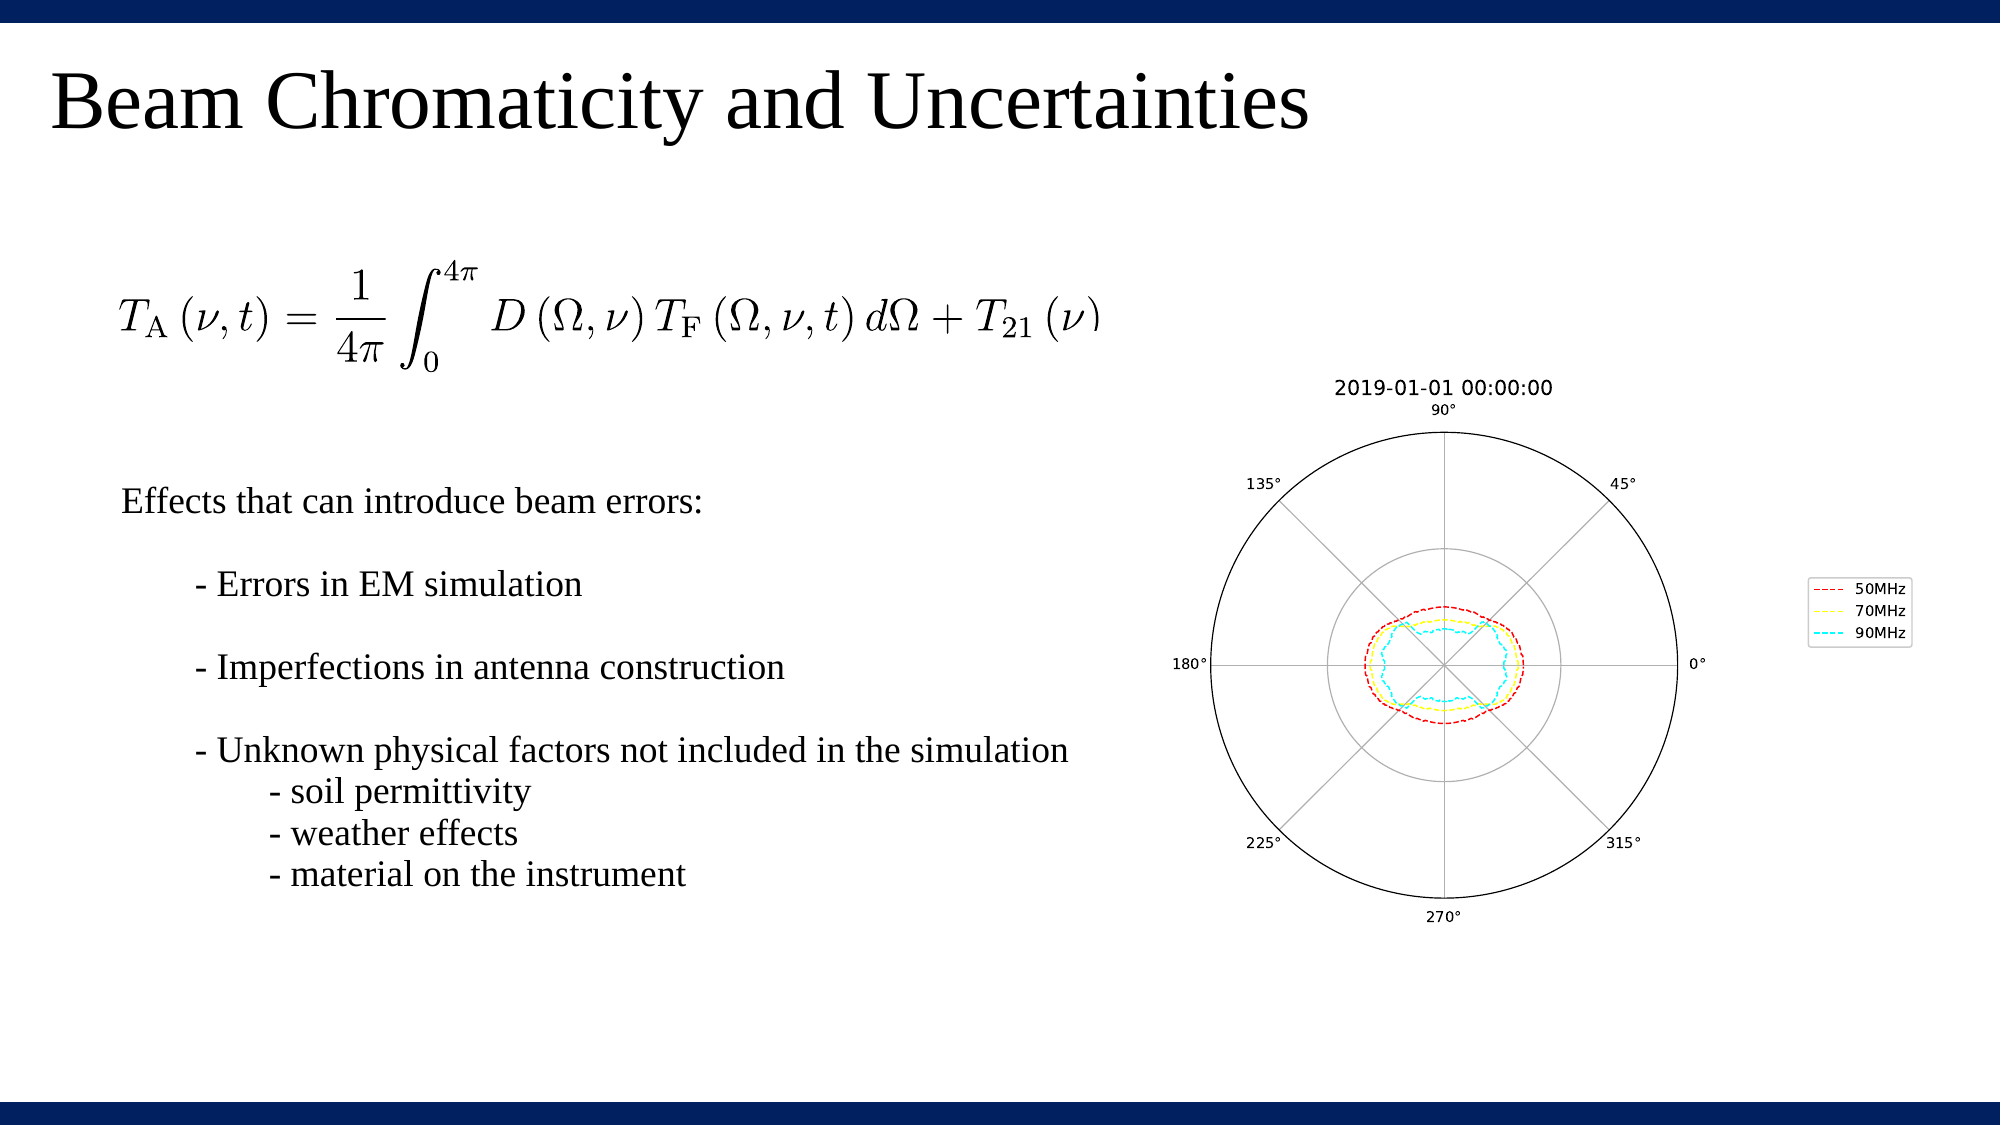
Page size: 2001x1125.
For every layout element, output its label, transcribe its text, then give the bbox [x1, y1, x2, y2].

text_box [0, 1102, 2000, 1125]
text_box Effects that can introduce beam errors: - Errors in EM simulation - Imperfections in antenna construction - Unknown physical factors not included in the simulation - soil permittivity - weather effects - material on the instrument [106, 472, 1086, 903]
picture [118, 259, 1992, 948]
text_box [0, 0, 2000, 22]
text_box Beam Chromaticity and Uncertainties [35, 47, 1441, 247]
